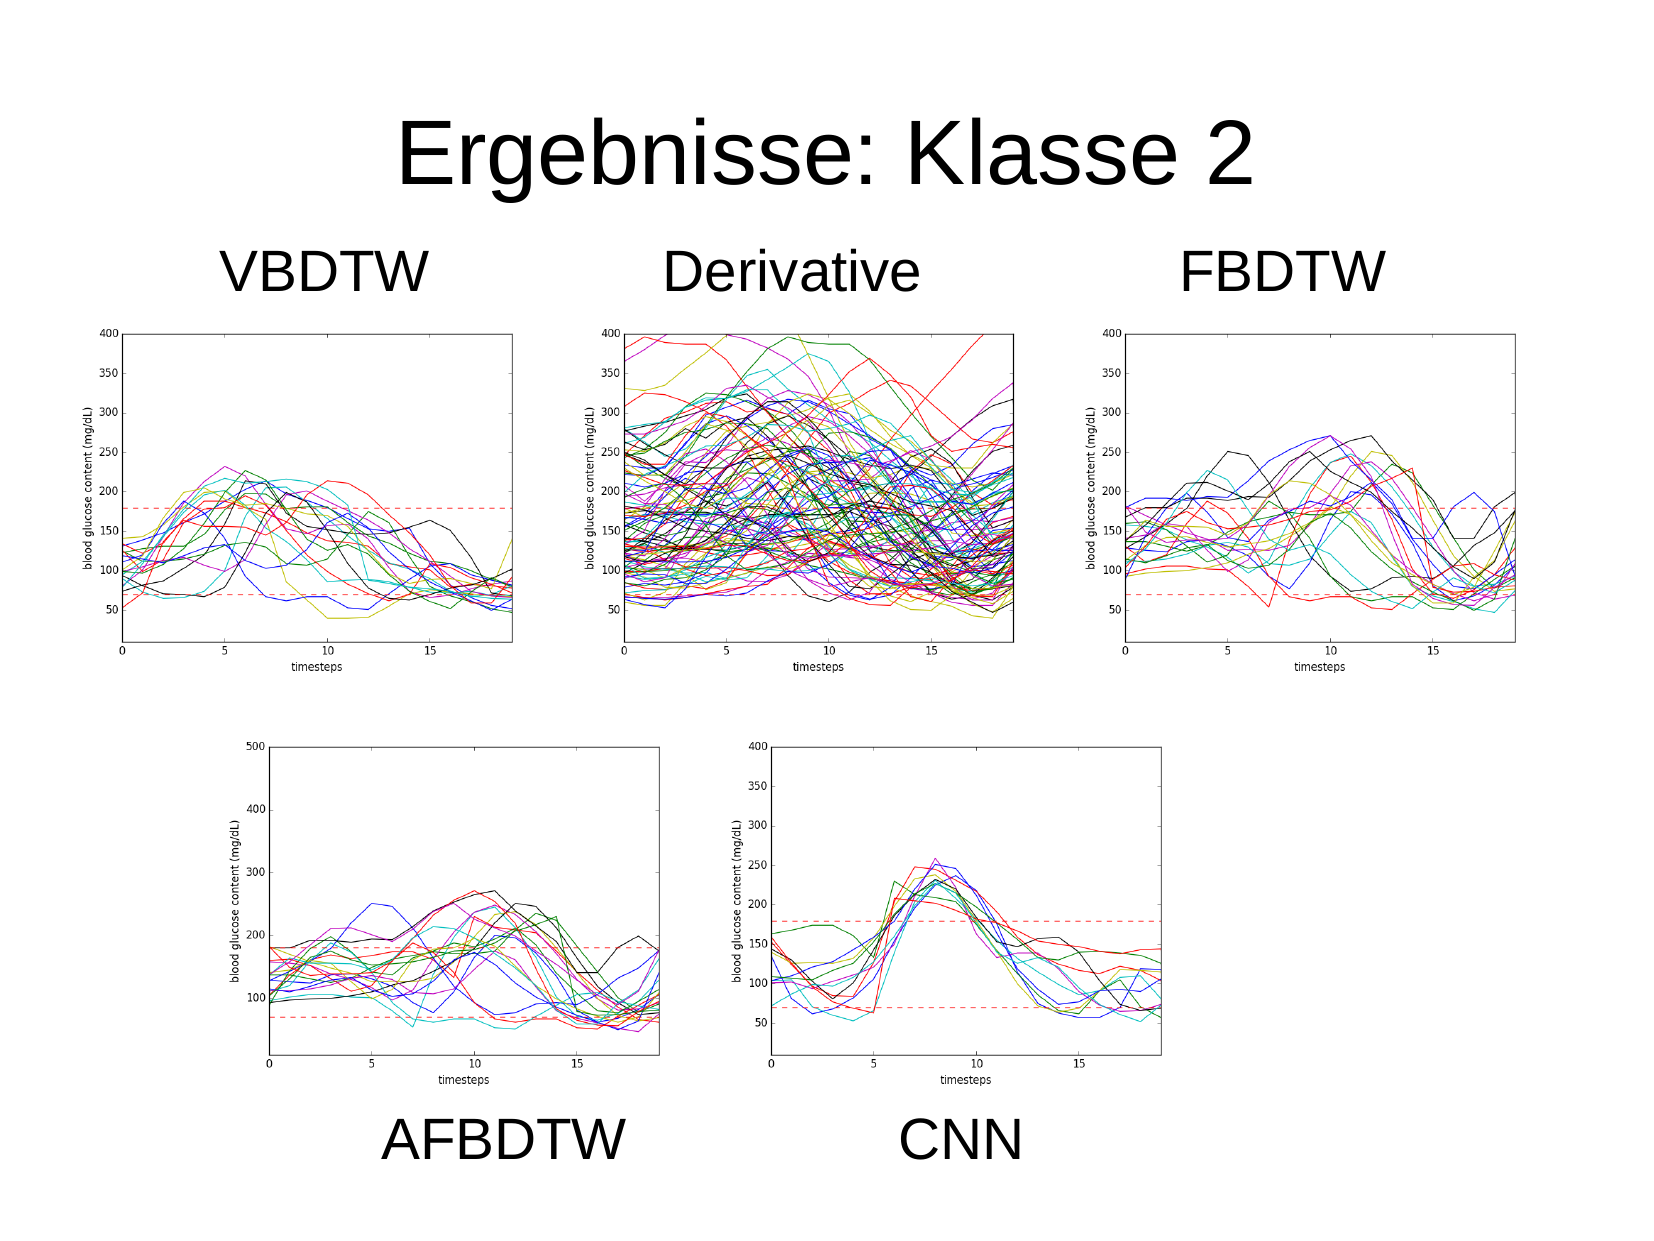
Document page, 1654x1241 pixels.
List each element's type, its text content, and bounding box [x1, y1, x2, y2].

text_box AFBDTW CNN [218, 1103, 1188, 1176]
title Ergebnisse: Klasse 2 [82, 49, 1571, 235]
picture [59, 308, 1565, 680]
text_box VBDTW Derivative FBDTW [23, 235, 1583, 308]
picture [206, 708, 1211, 1093]
